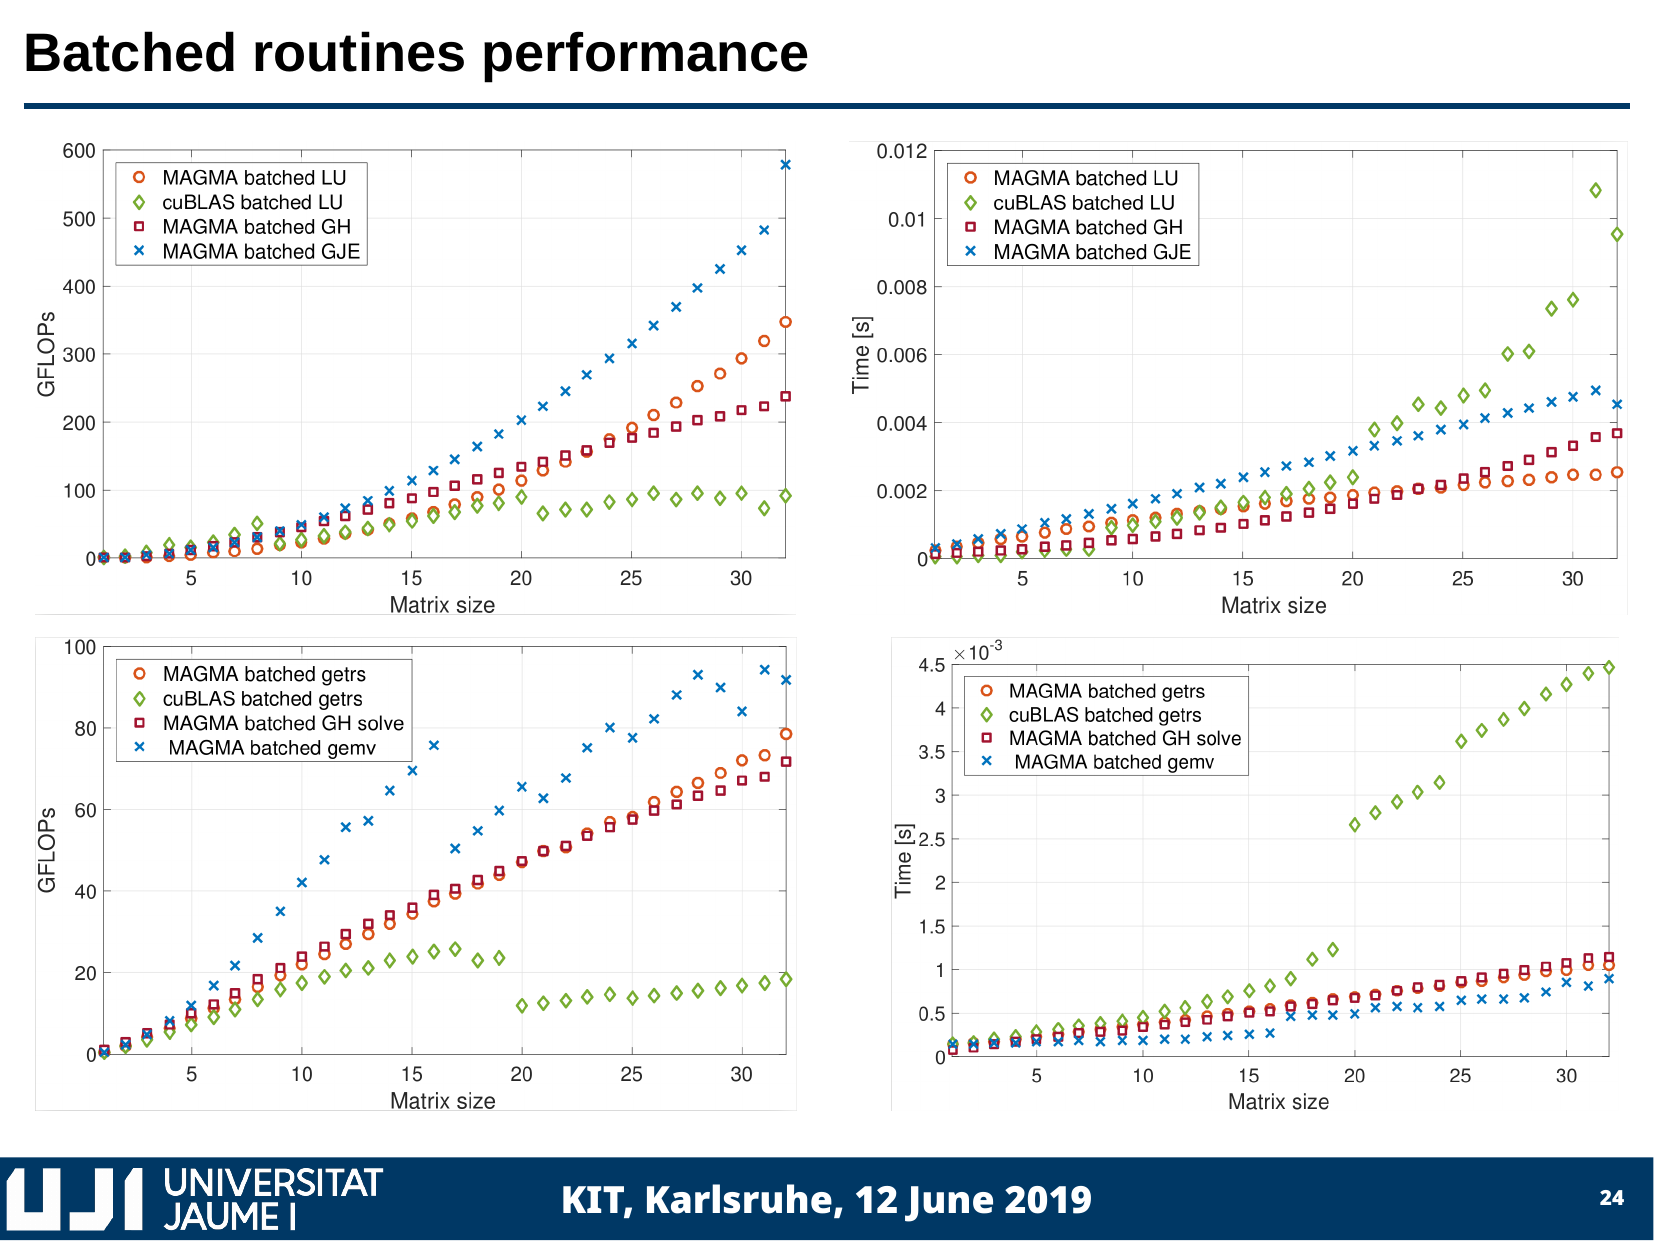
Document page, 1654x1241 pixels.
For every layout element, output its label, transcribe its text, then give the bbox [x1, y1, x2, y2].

picture [891, 637, 1619, 1112]
picture [849, 141, 1628, 615]
title Batched routines performance [23, 0, 1630, 107]
picture [0, 1158, 390, 1241]
picture [35, 637, 797, 1112]
picture [35, 141, 796, 615]
